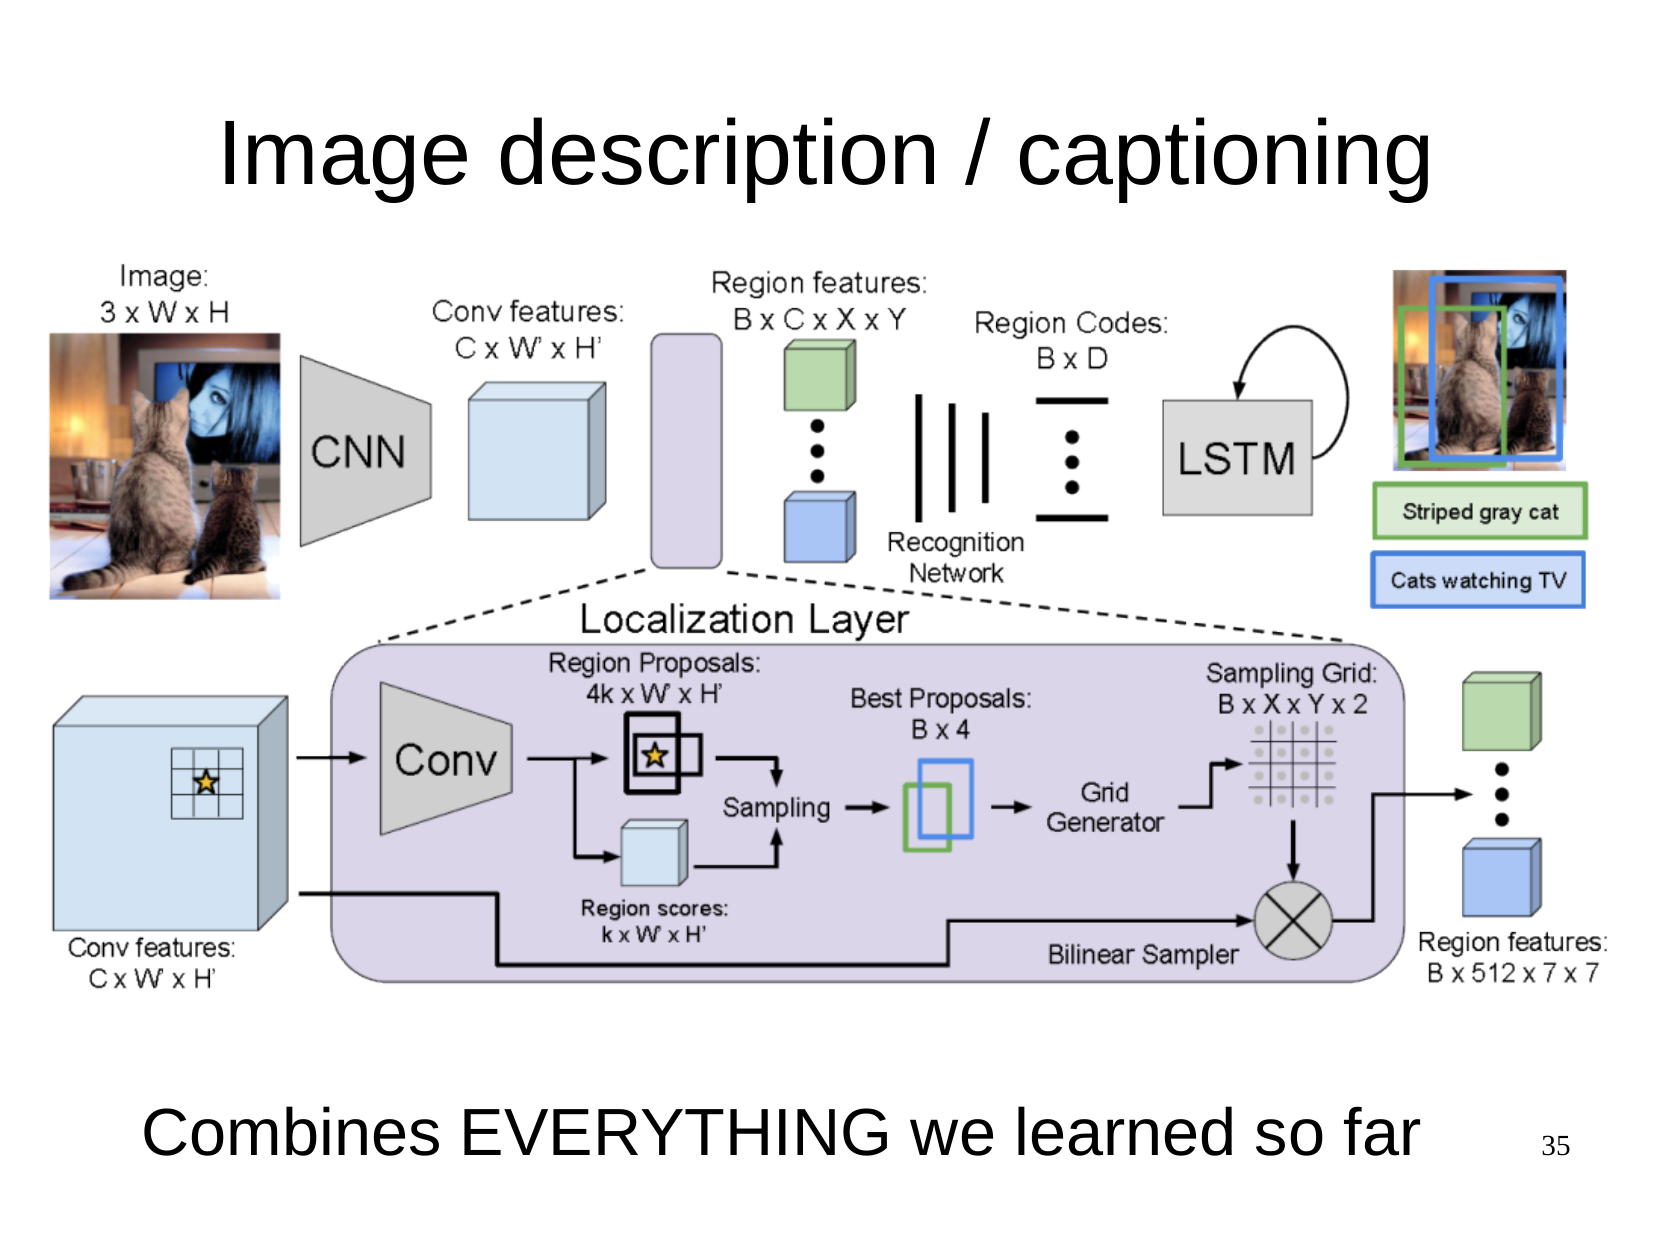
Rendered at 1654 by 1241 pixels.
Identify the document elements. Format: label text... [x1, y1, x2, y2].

list Combines EVERYTHING we learned so far [70, 1095, 1559, 1187]
title Image description / captioning [82, 49, 1571, 257]
picture [44, 261, 1615, 994]
